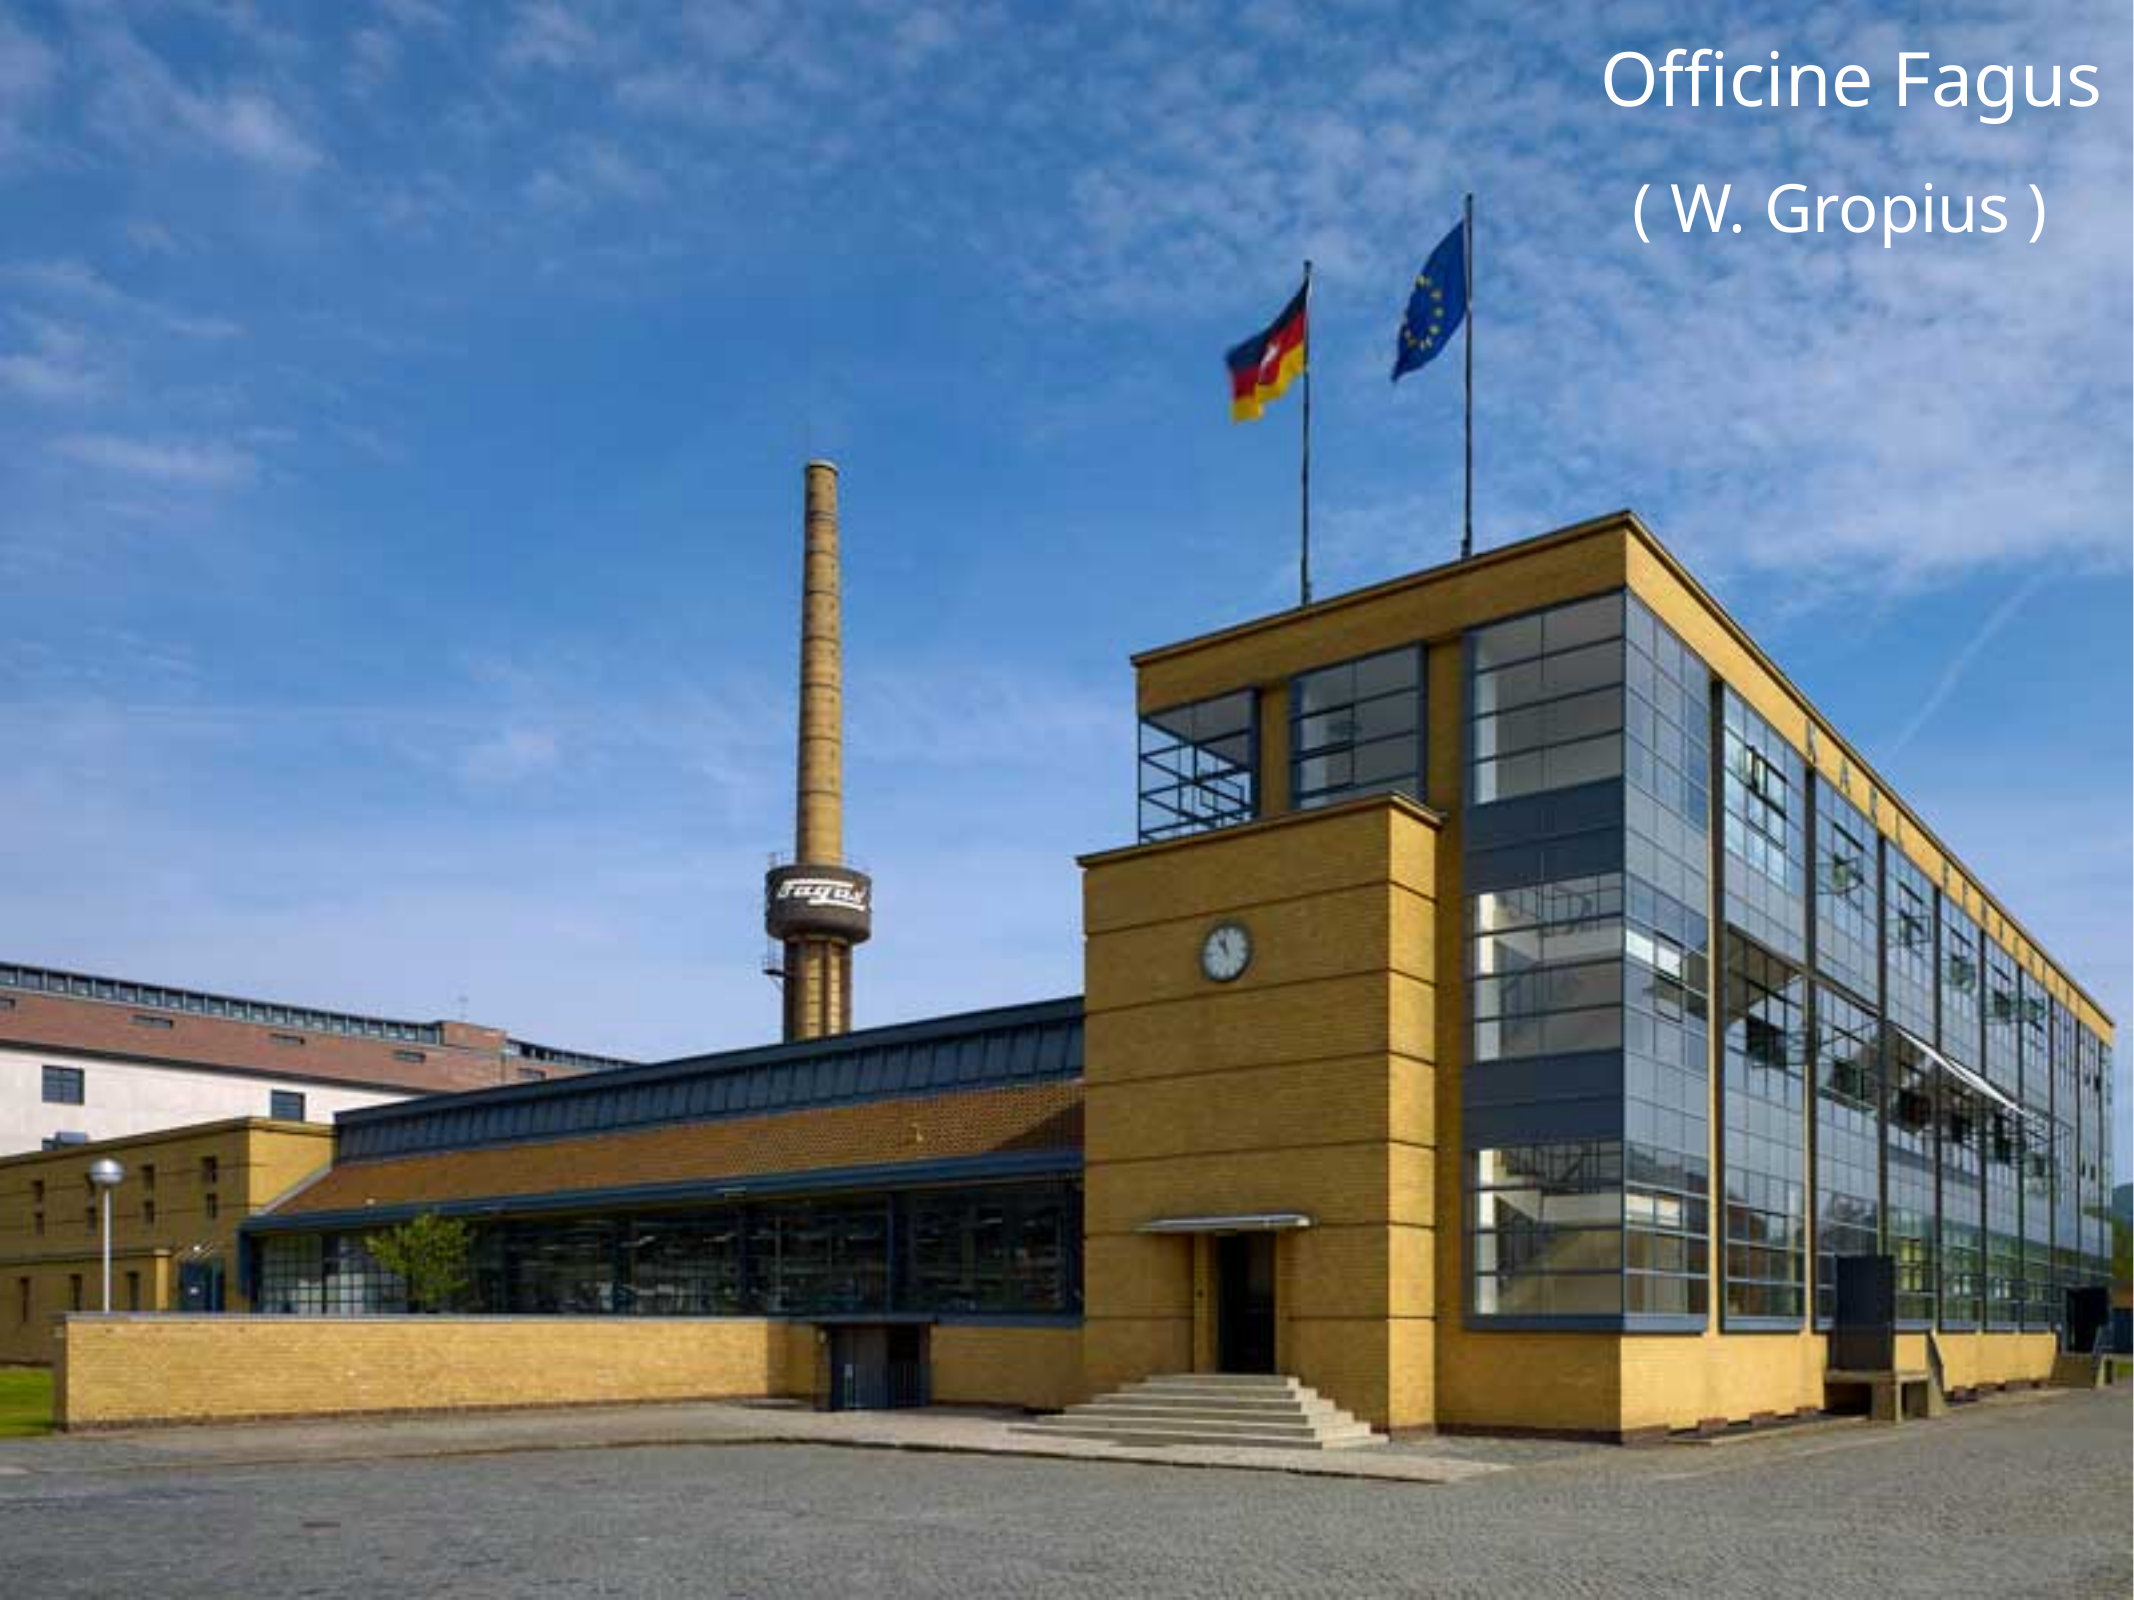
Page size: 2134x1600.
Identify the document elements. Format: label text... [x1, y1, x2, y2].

picture [0, 0, 2134, 1600]
text_box ( W. Gropius ) [1618, 153, 2096, 243]
text_box Officine Fagus [1592, 23, 2111, 131]
